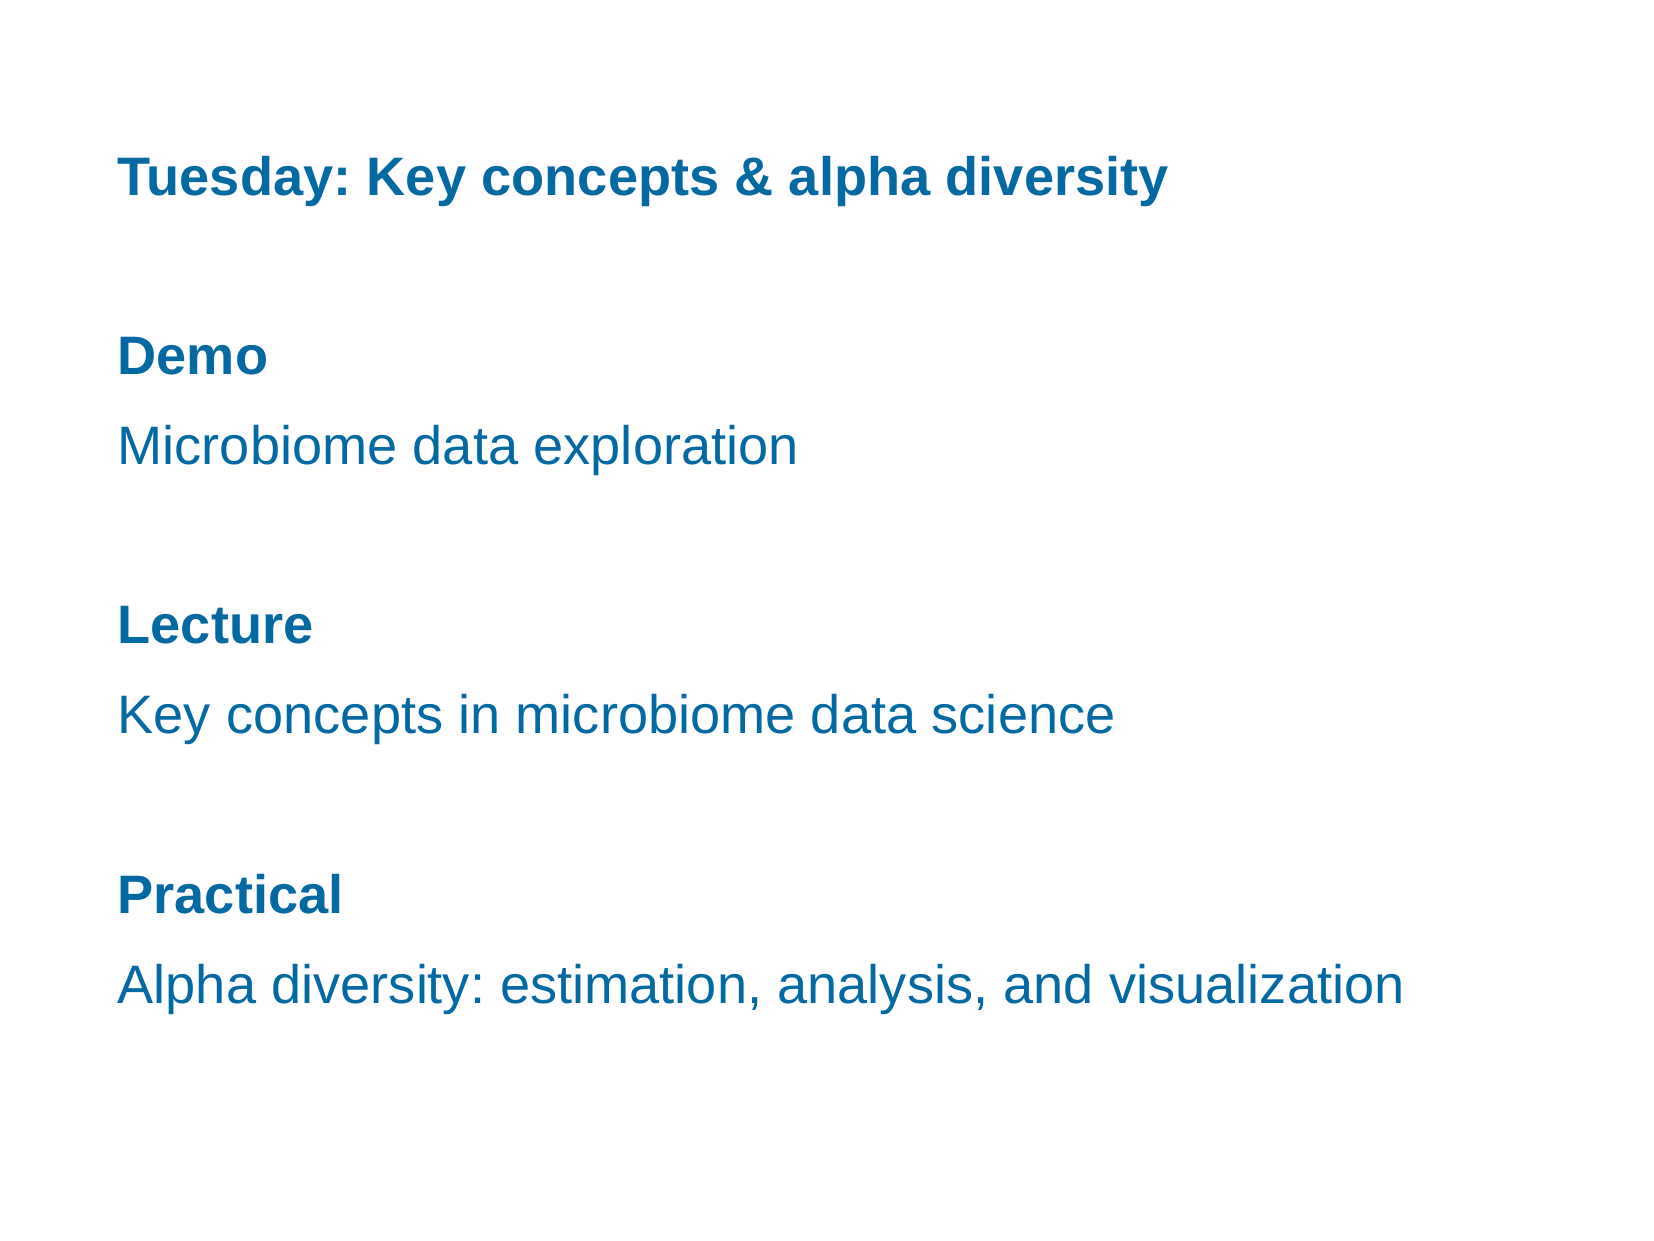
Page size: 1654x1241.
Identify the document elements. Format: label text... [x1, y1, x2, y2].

text_box Tuesday: Key concepts & alpha diversity Demo Microbiome data exploration Lecture Key concepts in microbiome data science Practical Alpha diversity: estimation, analysis, and visualization [104, 134, 1518, 1111]
